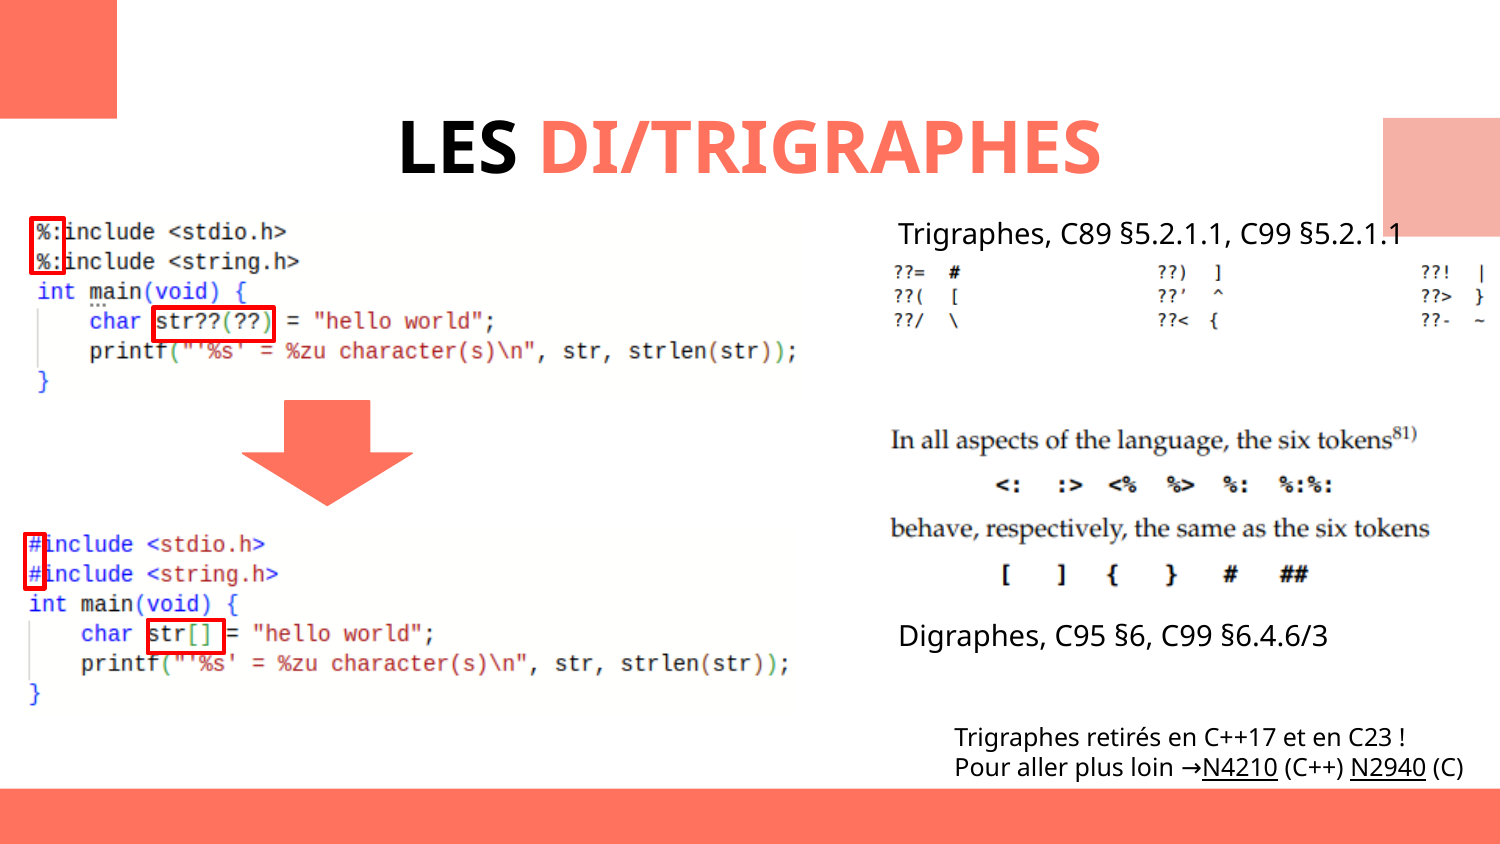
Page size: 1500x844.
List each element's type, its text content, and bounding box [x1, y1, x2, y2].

picture [883, 425, 1434, 603]
picture [24, 527, 796, 715]
picture [27, 536, 42, 586]
picture [34, 221, 62, 271]
picture [31, 213, 802, 401]
text_box Trigraphes, C89 §5.2.1.1, C99 §5.2.1.1 [883, 200, 1500, 252]
picture [883, 252, 1500, 336]
text_box Trigraphes retirés en C++17 et en C23 ! Pour aller plus loin →N4210 (C++) N2940 (C) [939, 706, 1500, 785]
text_box [242, 400, 413, 506]
text_box Digraphes, C95 §6, C99 §6.4.6/3 [883, 602, 1383, 654]
title LES DI/TRIGRAPHES [97, 107, 1402, 181]
